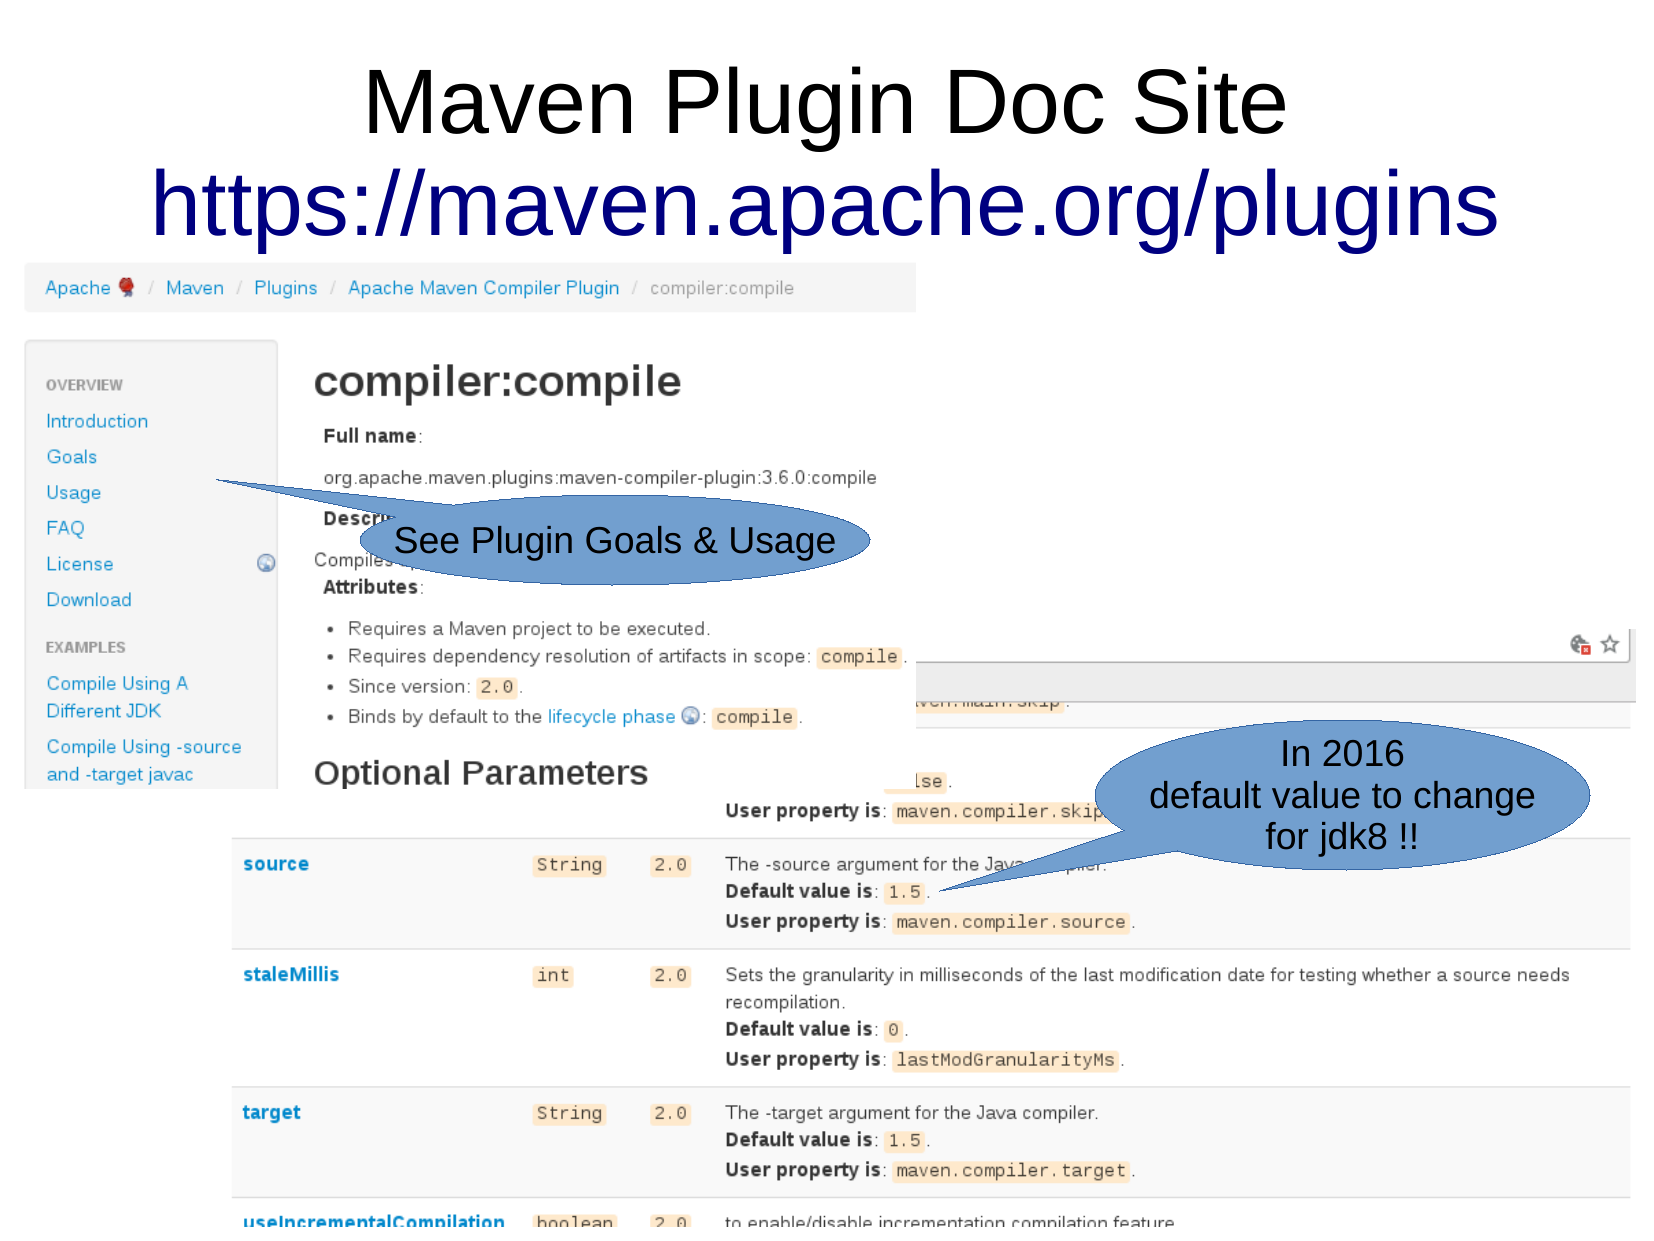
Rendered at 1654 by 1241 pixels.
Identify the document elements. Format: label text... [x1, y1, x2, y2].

text_box In 2016 default value to change for jdk8 !! [939, 720, 1591, 892]
picture [15, 256, 1636, 1227]
text_box See Plugin Goals & Usage [216, 479, 871, 586]
title Maven Plugin Doc Site https://maven.apache.org/plugins [82, 49, 1571, 257]
